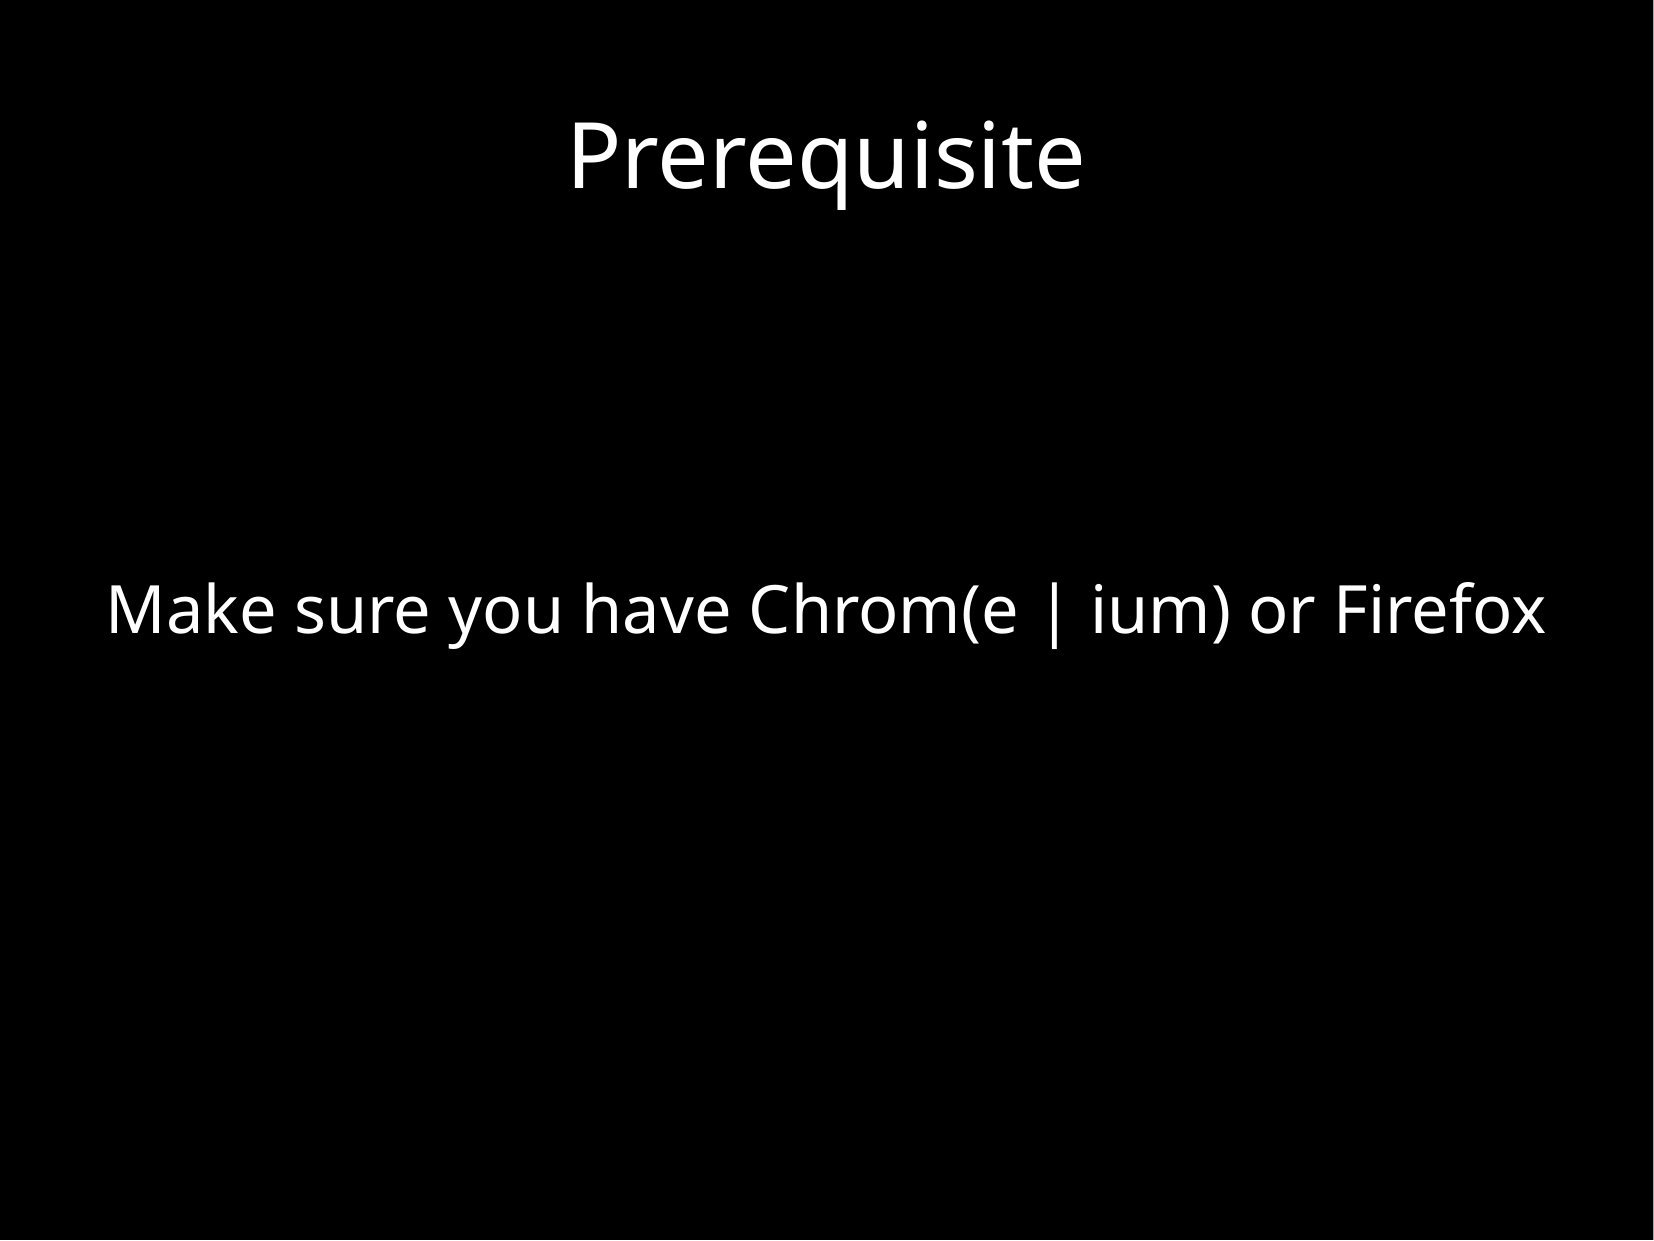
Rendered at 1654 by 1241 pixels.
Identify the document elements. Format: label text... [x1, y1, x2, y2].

title Prerequisite [82, 49, 1571, 257]
list Make sure you have Chrom(e | ium) or Firefox [82, 561, 1571, 792]
